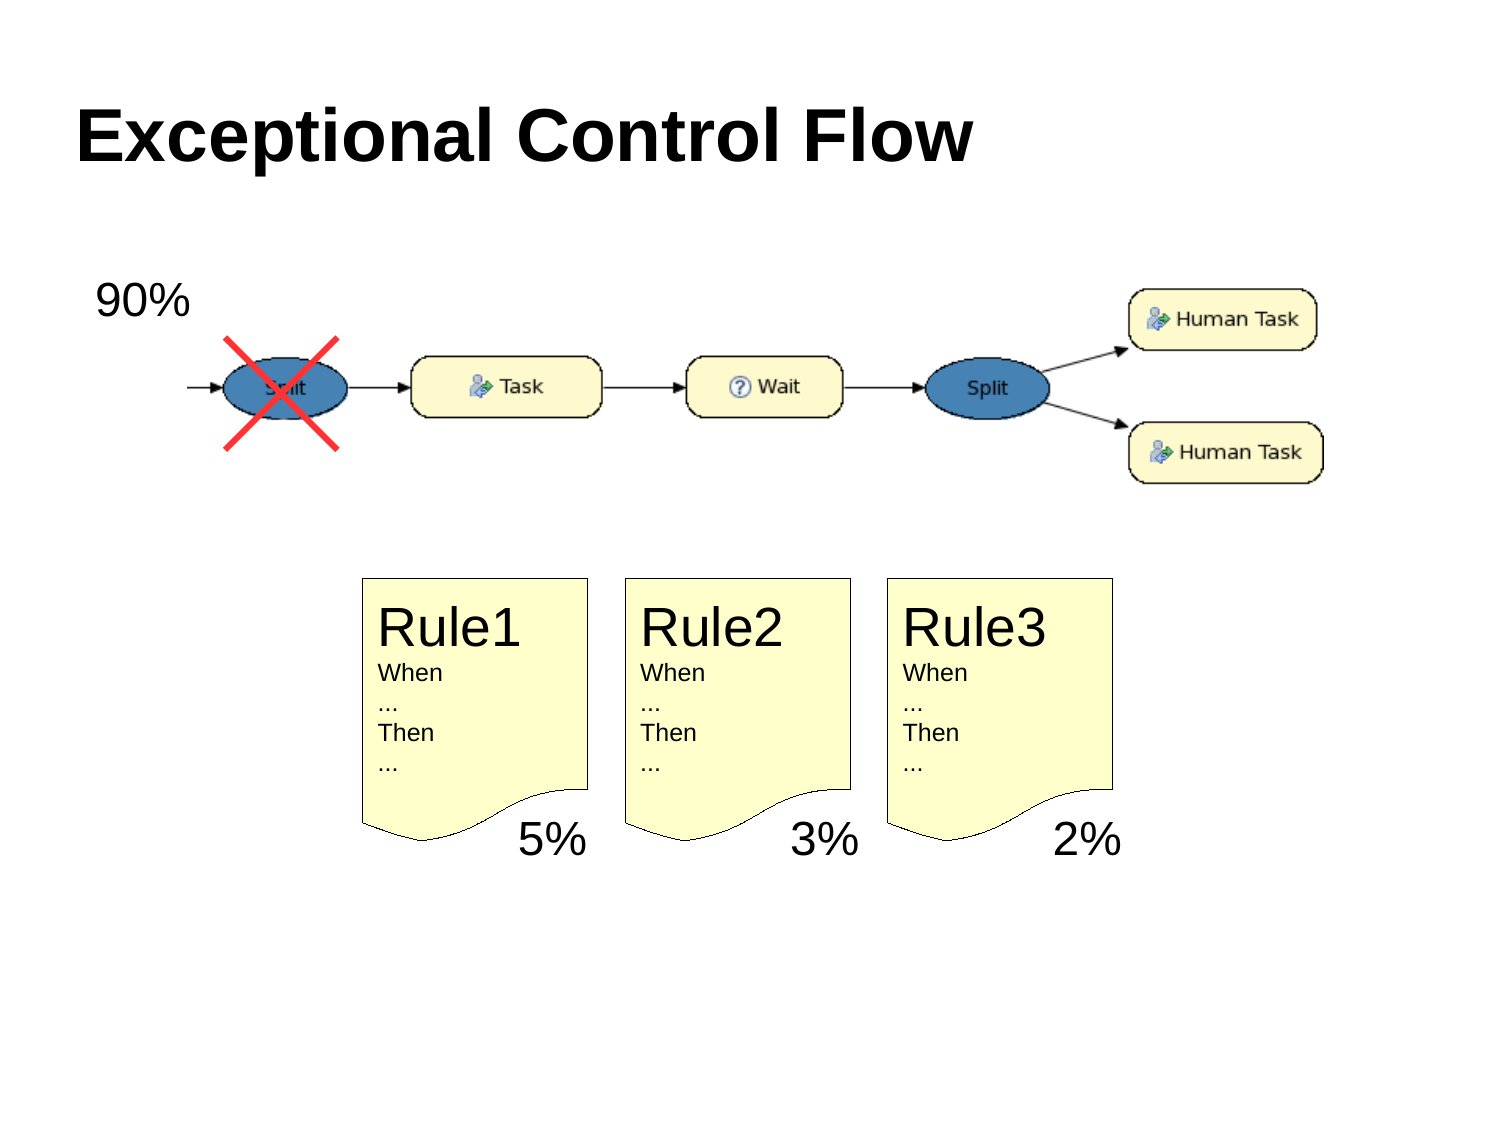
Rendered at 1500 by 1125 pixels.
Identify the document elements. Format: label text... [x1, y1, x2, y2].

picture [187, 251, 1324, 525]
title Exceptional Control Flow [74, 50, 1425, 221]
text_box Rule1 When ... Then ... [362, 578, 588, 841]
text_box 3% [775, 803, 861, 864]
text_box 90% [177, 298, 181, 313]
text_box 2% [1037, 803, 1123, 864]
text_box Rule2 When ... Then ... [625, 578, 851, 841]
text_box 90% [80, 263, 181, 324]
text_box 5% [503, 803, 588, 864]
text_box Rule3 When ... Then ... [887, 578, 1113, 841]
